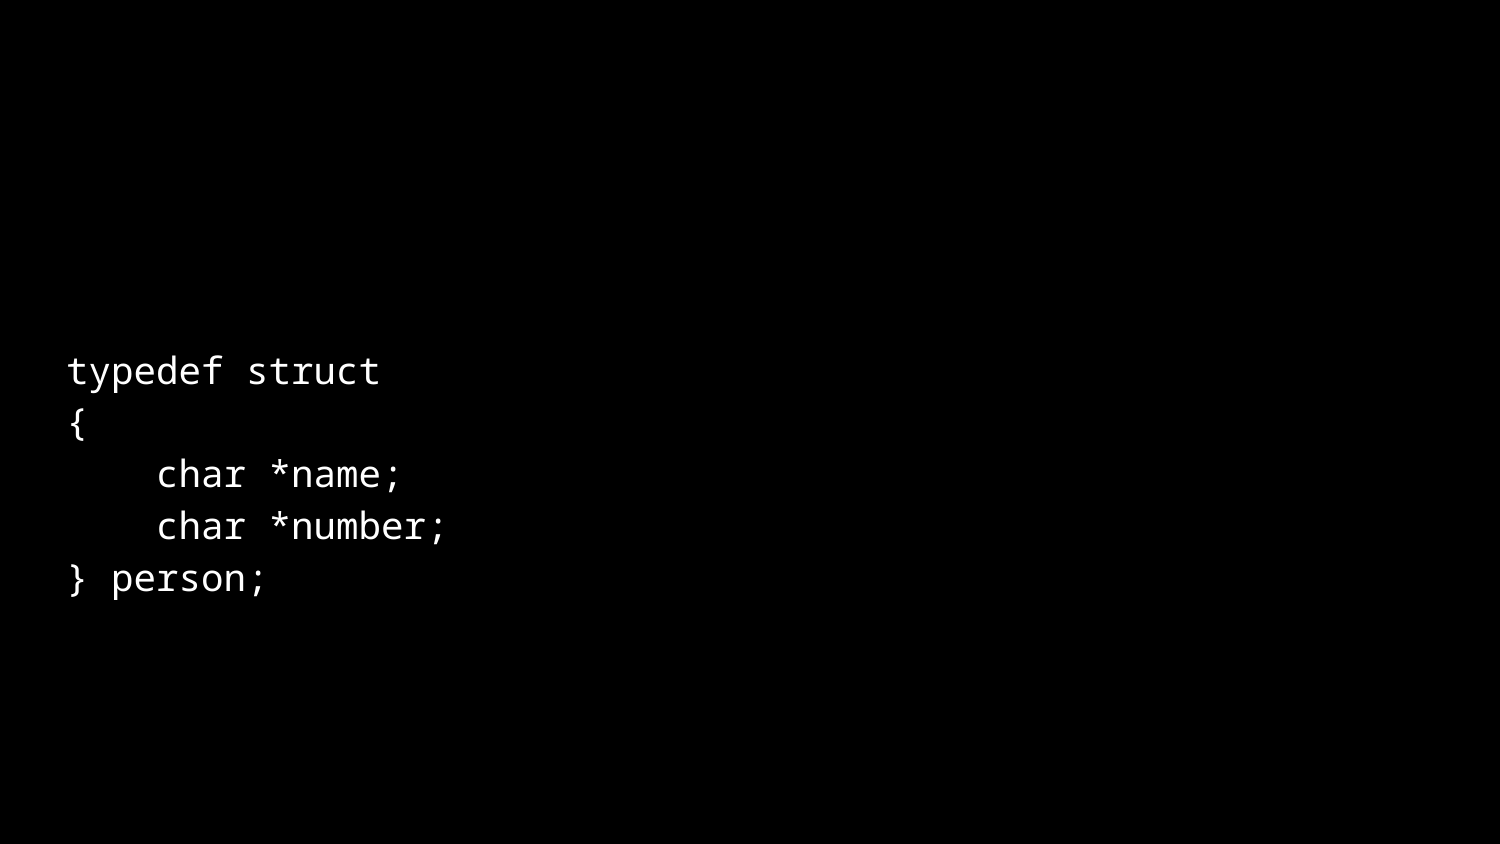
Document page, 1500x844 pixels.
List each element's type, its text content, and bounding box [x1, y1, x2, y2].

list typedef struct { char *name; char *number; } person; [51, 189, 1449, 750]
